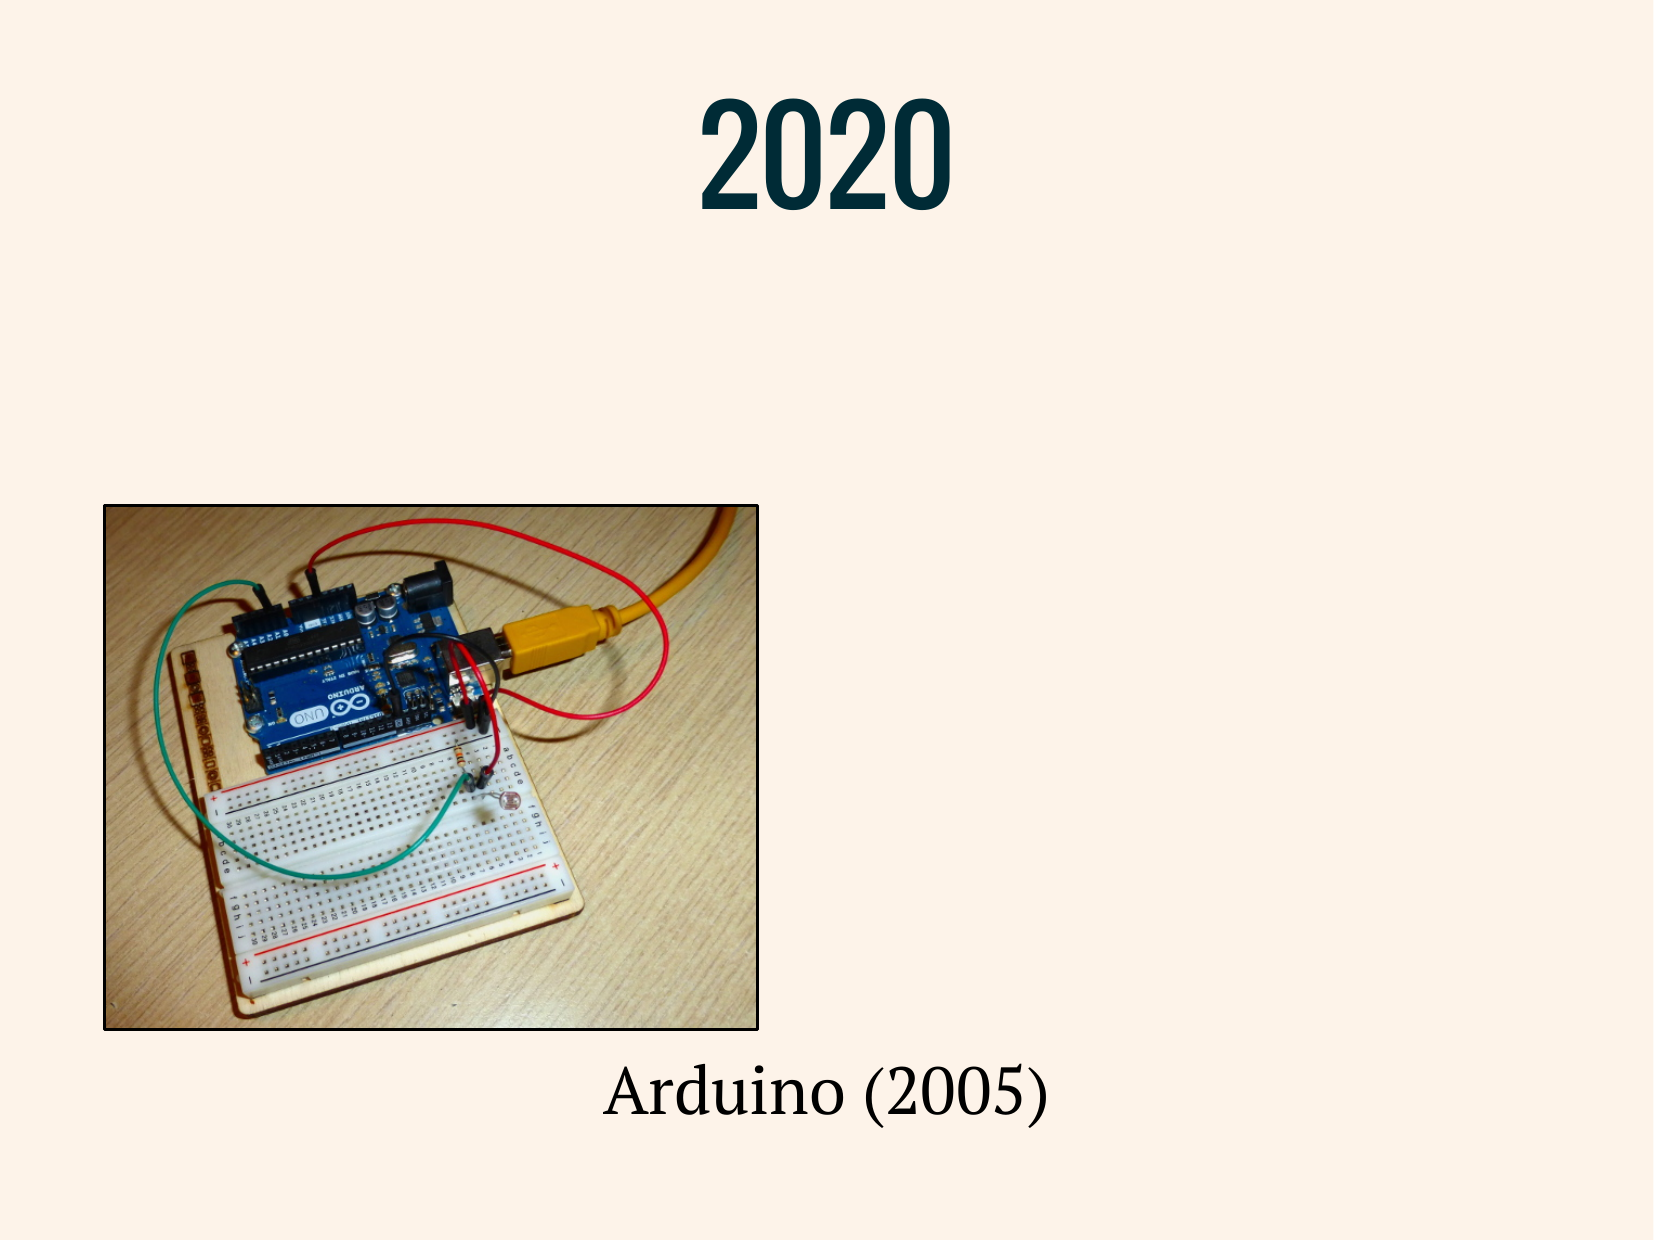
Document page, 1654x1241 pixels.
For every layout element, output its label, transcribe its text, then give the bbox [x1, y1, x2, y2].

title 2020 [82, 49, 1571, 257]
text_box Arduino (2005) [82, 1027, 1572, 1152]
picture [106, 506, 756, 1028]
